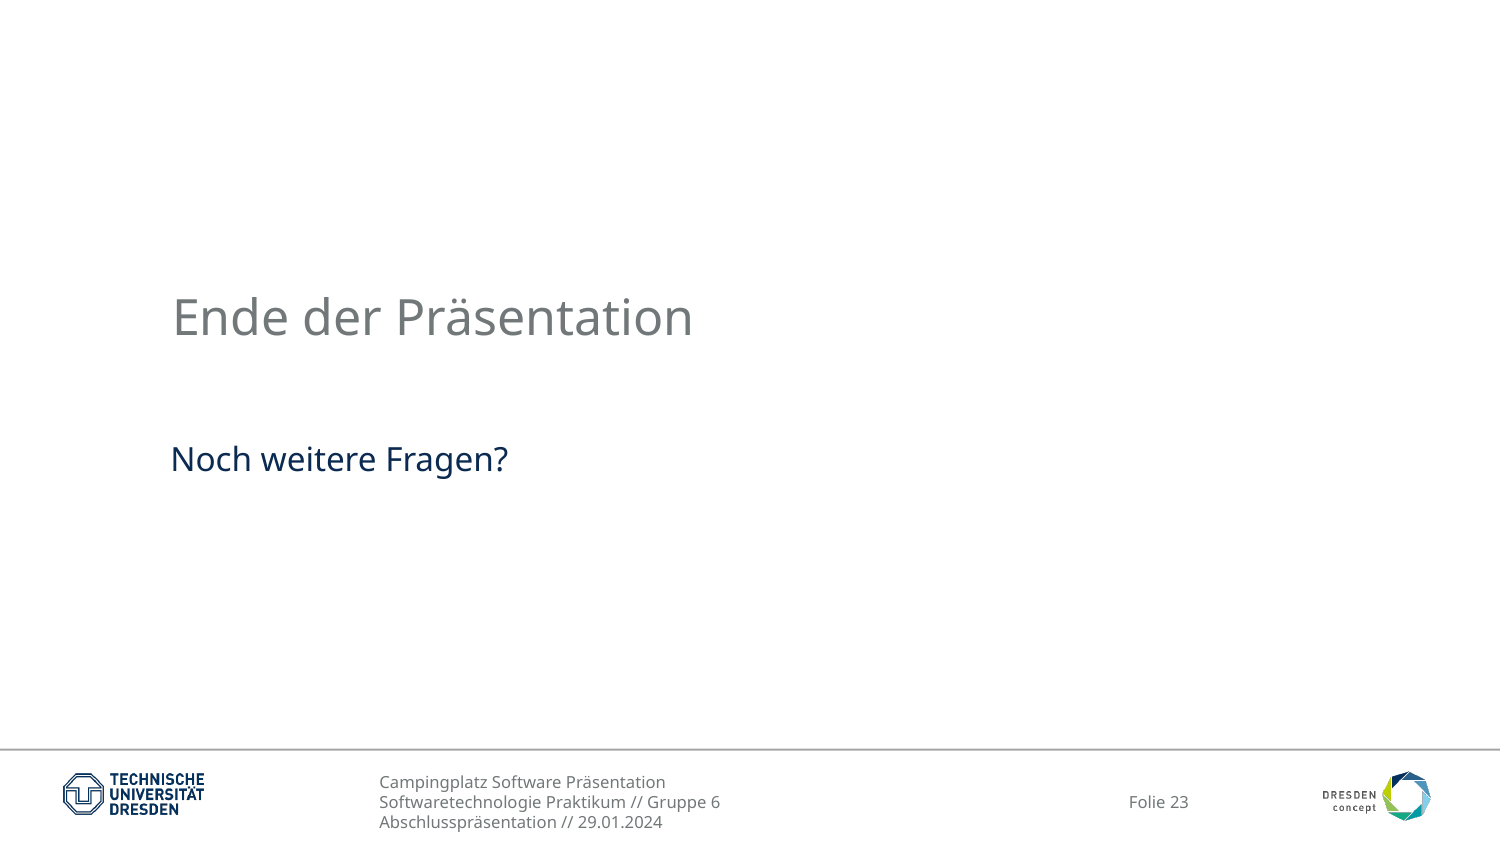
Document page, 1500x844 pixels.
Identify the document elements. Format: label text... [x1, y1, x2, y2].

picture [63, 773, 204, 815]
list Noch weitere Fragen? [155, 430, 1376, 728]
picture [1323, 771, 1431, 821]
title Ende der Präsentation [157, 244, 1376, 386]
